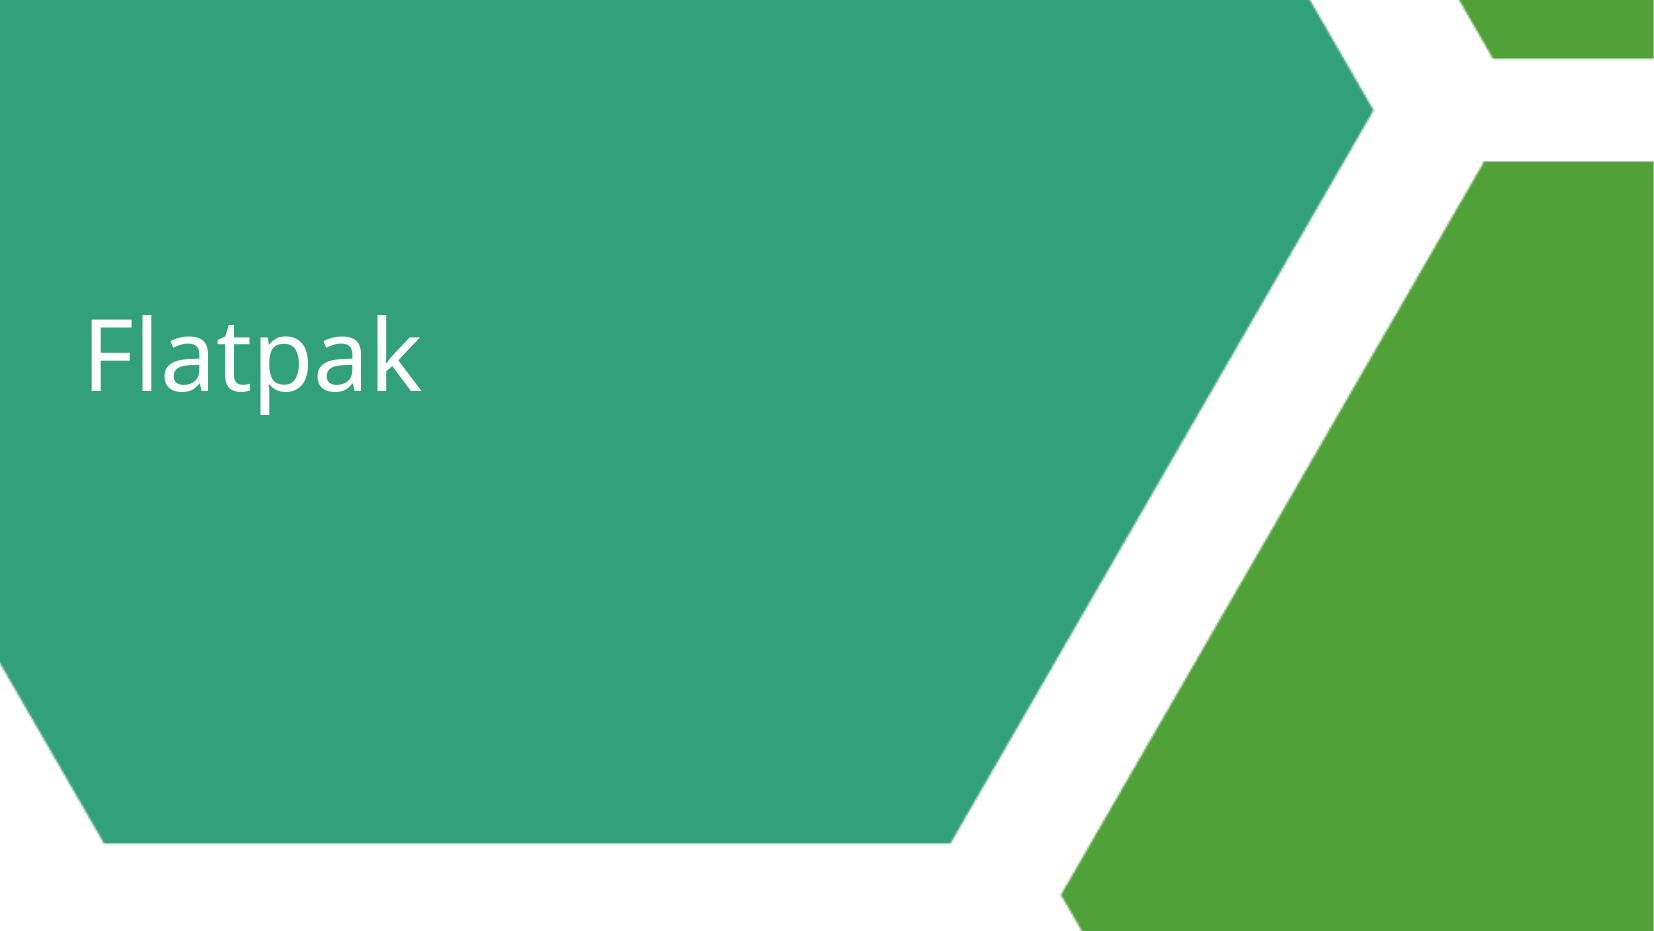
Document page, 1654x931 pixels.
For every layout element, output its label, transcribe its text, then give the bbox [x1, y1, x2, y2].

picture [0, 0, 1654, 931]
title Flatpak [82, 219, 1218, 486]
